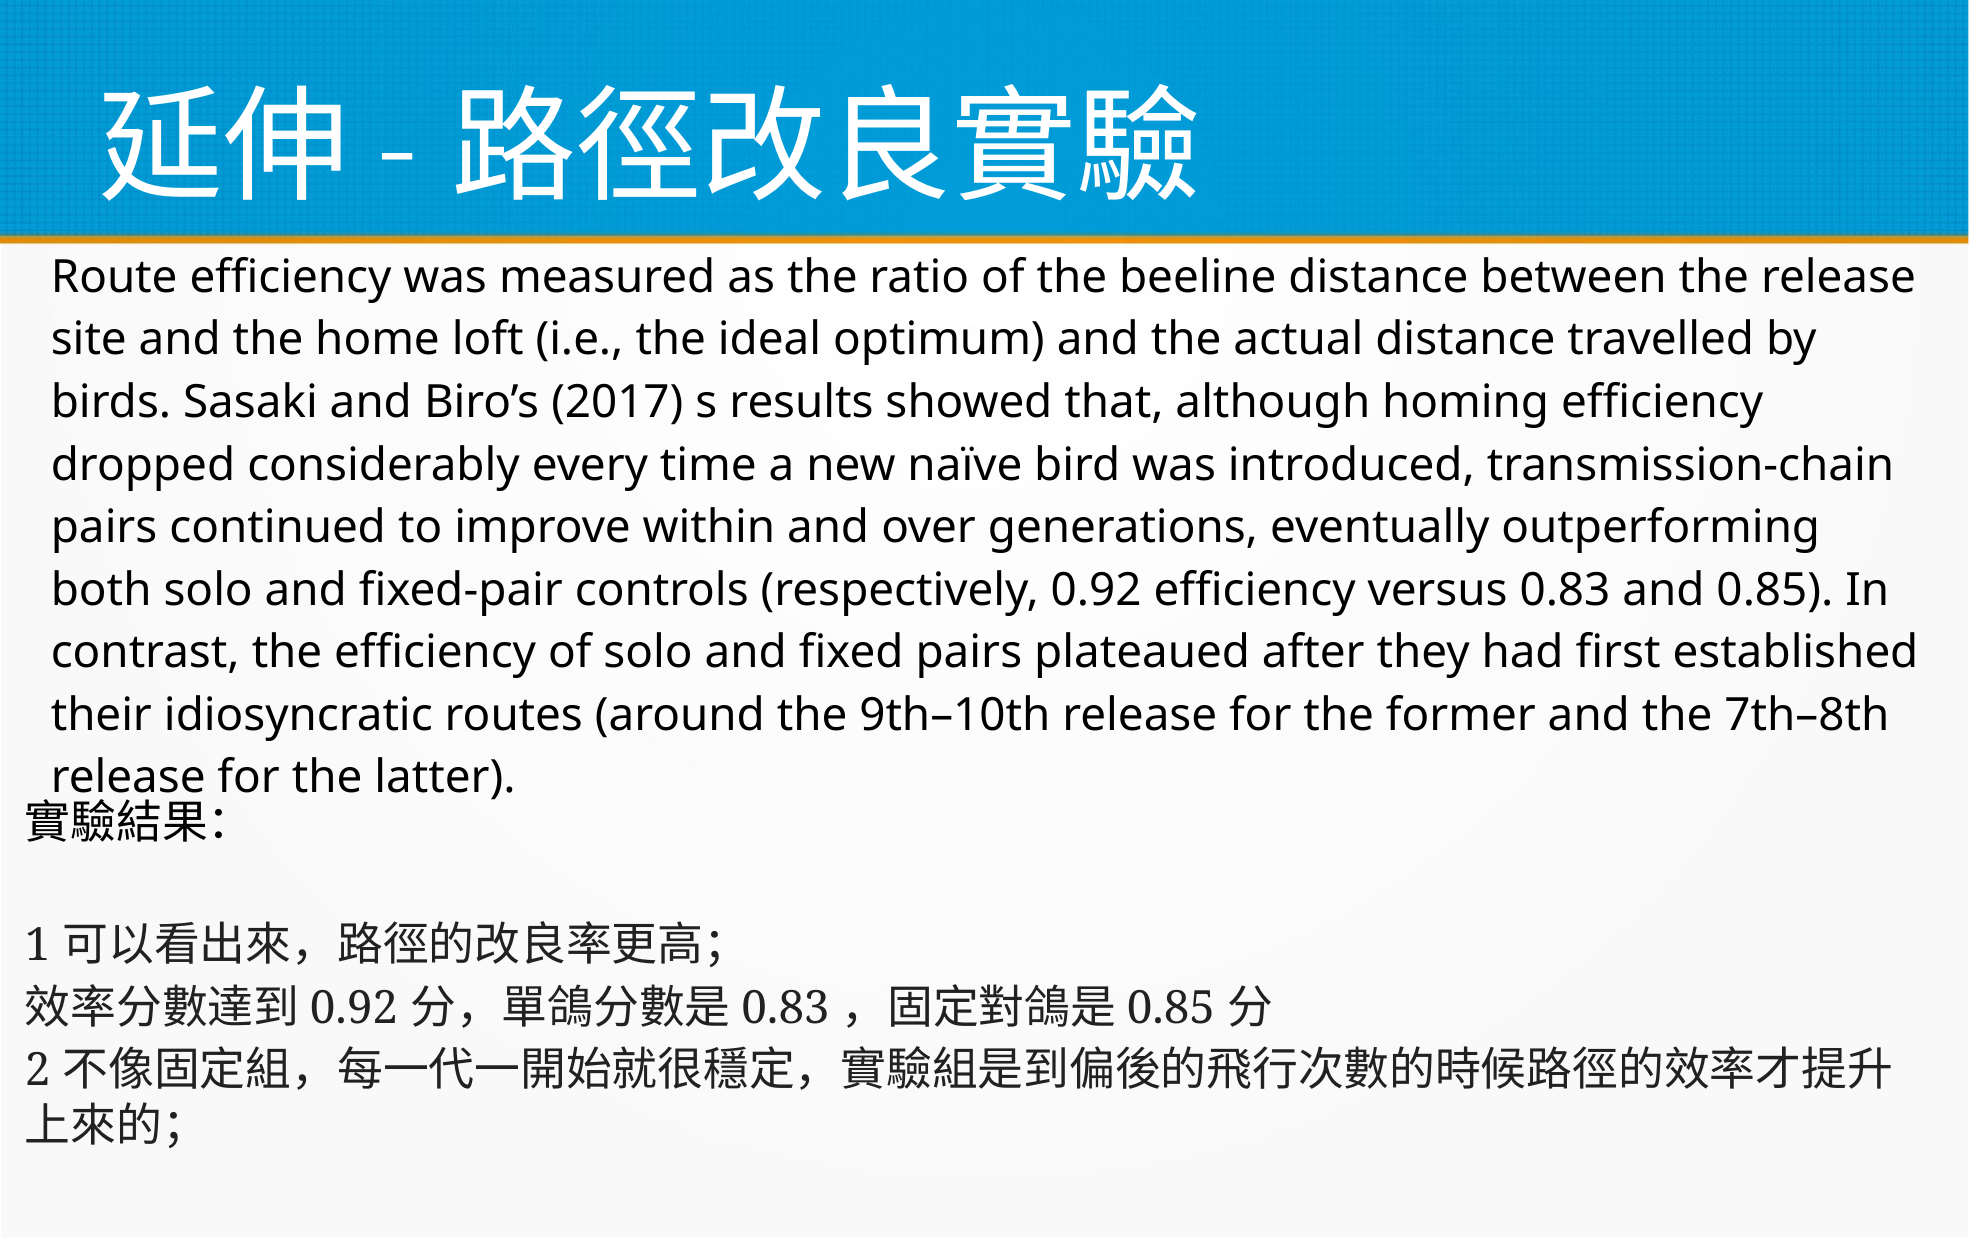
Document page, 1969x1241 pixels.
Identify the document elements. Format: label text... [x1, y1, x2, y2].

text_box Route efficiency was measured as the ratio of the beeline distance between the release site and the home loft (i.e., the ideal optimum) and the actual distance travelled by birds. Sasaki and Biro’s (2017) s results showed that, although homing efficiency dropped considerably every time a new naïve bird was introduced, transmission-chain pairs continued to improve within and over generations, eventually outperforming both solo and fixed-pair controls (respectively, 0.92 efficiency versus 0.83 and 0.85). In contrast, the efficiency of solo and fixed pairs plateaued after they had first established their idiosyncratic routes (around the 9th–10th release for the former and the 7th–8th release for the latter). [45, 252, 1936, 798]
title 延伸-路徑改良實驗 [98, 19, 1870, 227]
text_box 實驗結果： 1可以看出來，路徑的改良率更高； 效率分數達到0.92分，單鴿分數是0.83，固定對鴿是0.85分 2不像固定組，每一代一開始就很穩定，實驗組是到偏後的飛行次數的時候路徑的效率才提升上來的； [19, 813, 1910, 1198]
picture [0, 233, 1969, 1241]
